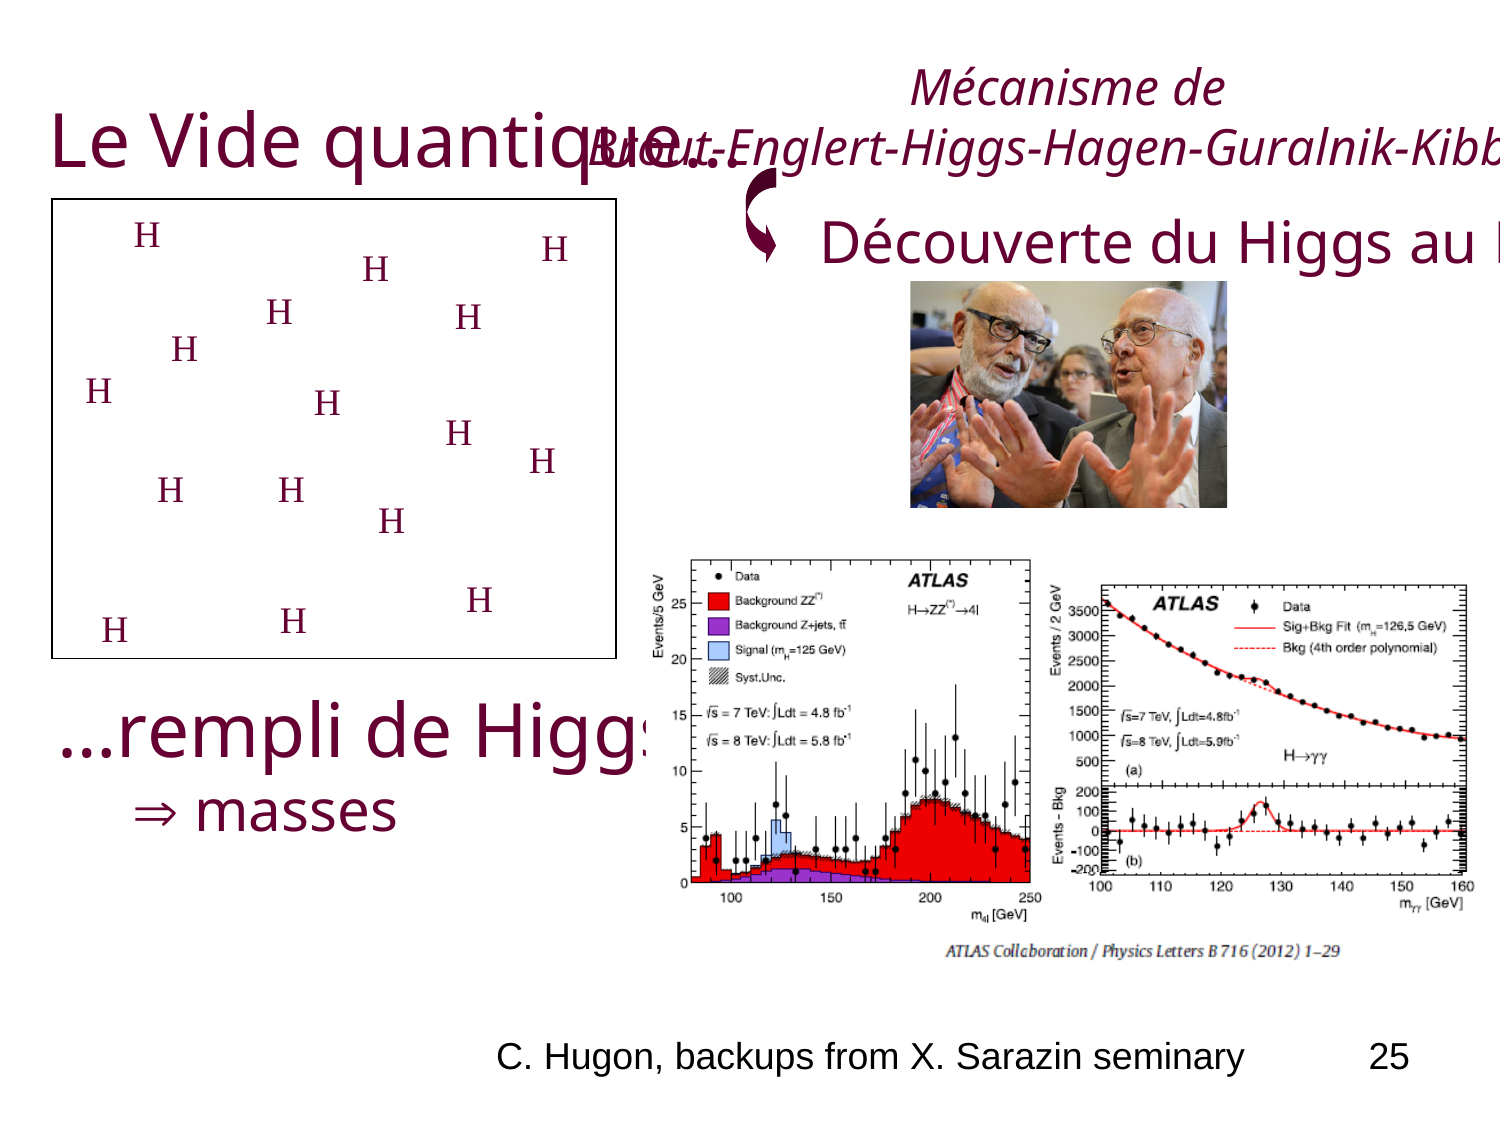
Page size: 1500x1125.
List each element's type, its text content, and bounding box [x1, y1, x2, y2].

text_box H [70, 358, 128, 419]
text_box Mécanisme de Brout-Englert-Higgs-Hagen-Guralnik-Kibble [572, 47, 1500, 184]
text_box …rempli de Higgs  masses [42, 675, 645, 851]
text_box H [86, 597, 144, 658]
text_box H [299, 370, 356, 431]
text_box H [156, 315, 214, 377]
text_box H [514, 427, 571, 489]
text_box H [363, 487, 421, 549]
text_box H [263, 457, 320, 519]
text_box [745, 167, 777, 264]
picture [645, 547, 1477, 974]
text_box H [264, 588, 322, 650]
text_box H [439, 284, 497, 346]
picture [910, 281, 1228, 508]
text_box H [430, 400, 488, 462]
text_box H [251, 279, 308, 340]
text_box Découverte du Higgs au LHC [804, 197, 1500, 284]
text_box H [142, 457, 200, 519]
text_box H [347, 236, 404, 297]
text_box H [451, 567, 509, 628]
text_box H [526, 215, 584, 277]
text_box H [118, 202, 176, 264]
text_box Le Vide quantique… [34, 85, 759, 191]
